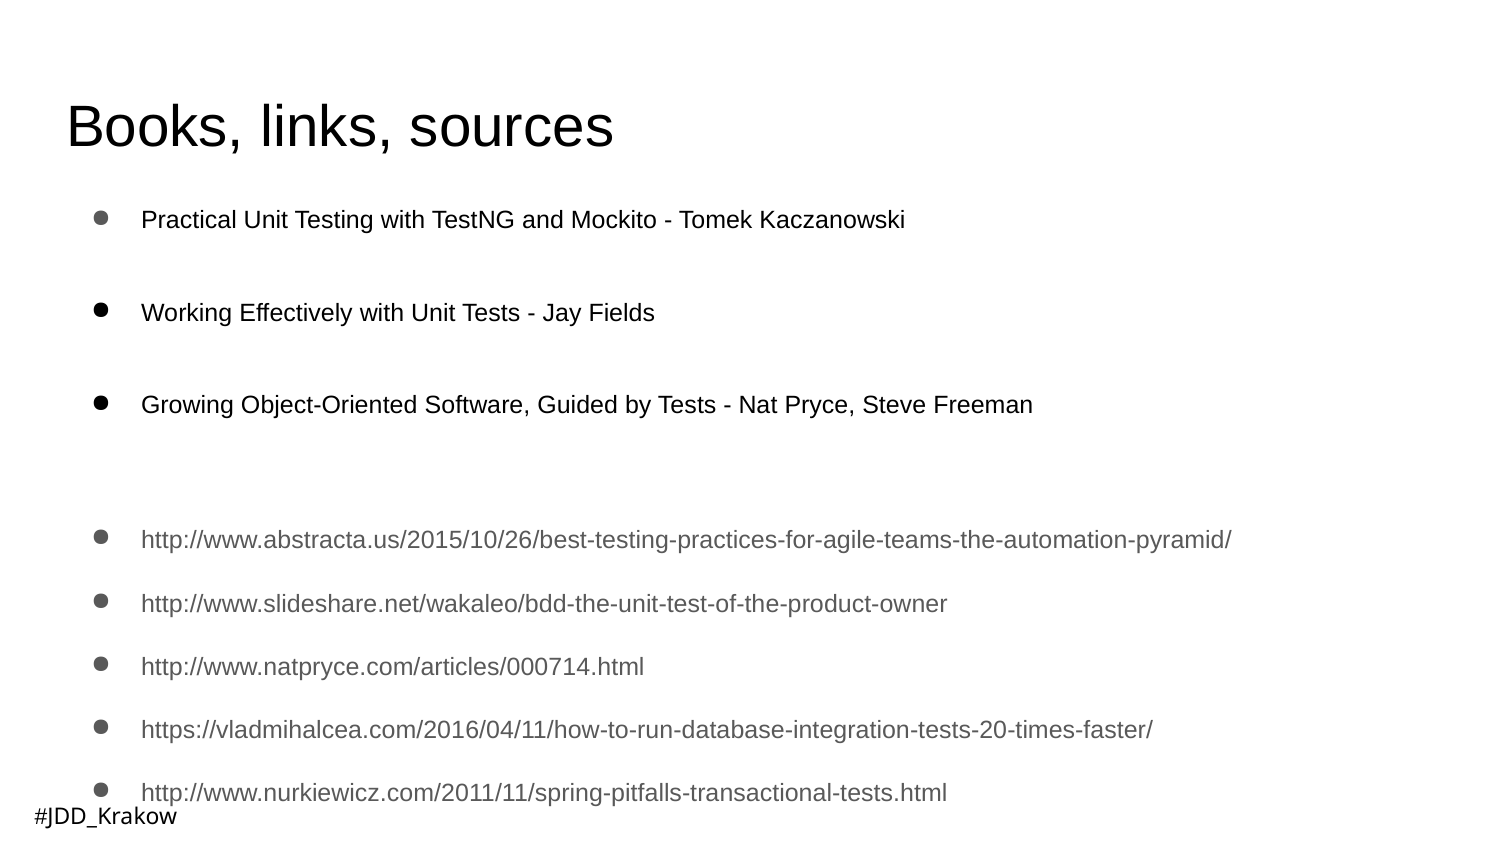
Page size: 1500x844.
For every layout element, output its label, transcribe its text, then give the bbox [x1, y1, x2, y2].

title Books, links, sources [51, 72, 1449, 167]
text_box #JDD_Krakow [0, 786, 247, 844]
list Practical Unit Testing with TestNG and Mockito - Tomek Kaczanowski Working Effectively with Unit Tests - Jay Fields Growing Object-Oriented Software, Guided by Tests - Nat Pryce, Steve Freeman http://www.abstracta.us/2015/10/26/best-testing-practices-for-agile-teams-the-automation-pyramid/ http://www.slideshare.net/wakaleo/bdd-the-unit-test-of-the-product-owner http://www.natpryce.com/articles/000714.html https://vladmihalcea.com/2016/04/11/how-to-run-database-integration-tests-20-times-faster/ http://www.nurkiewicz.com/2011/11/spring-pitfalls-transactional-tests.html [51, 189, 1449, 683]
